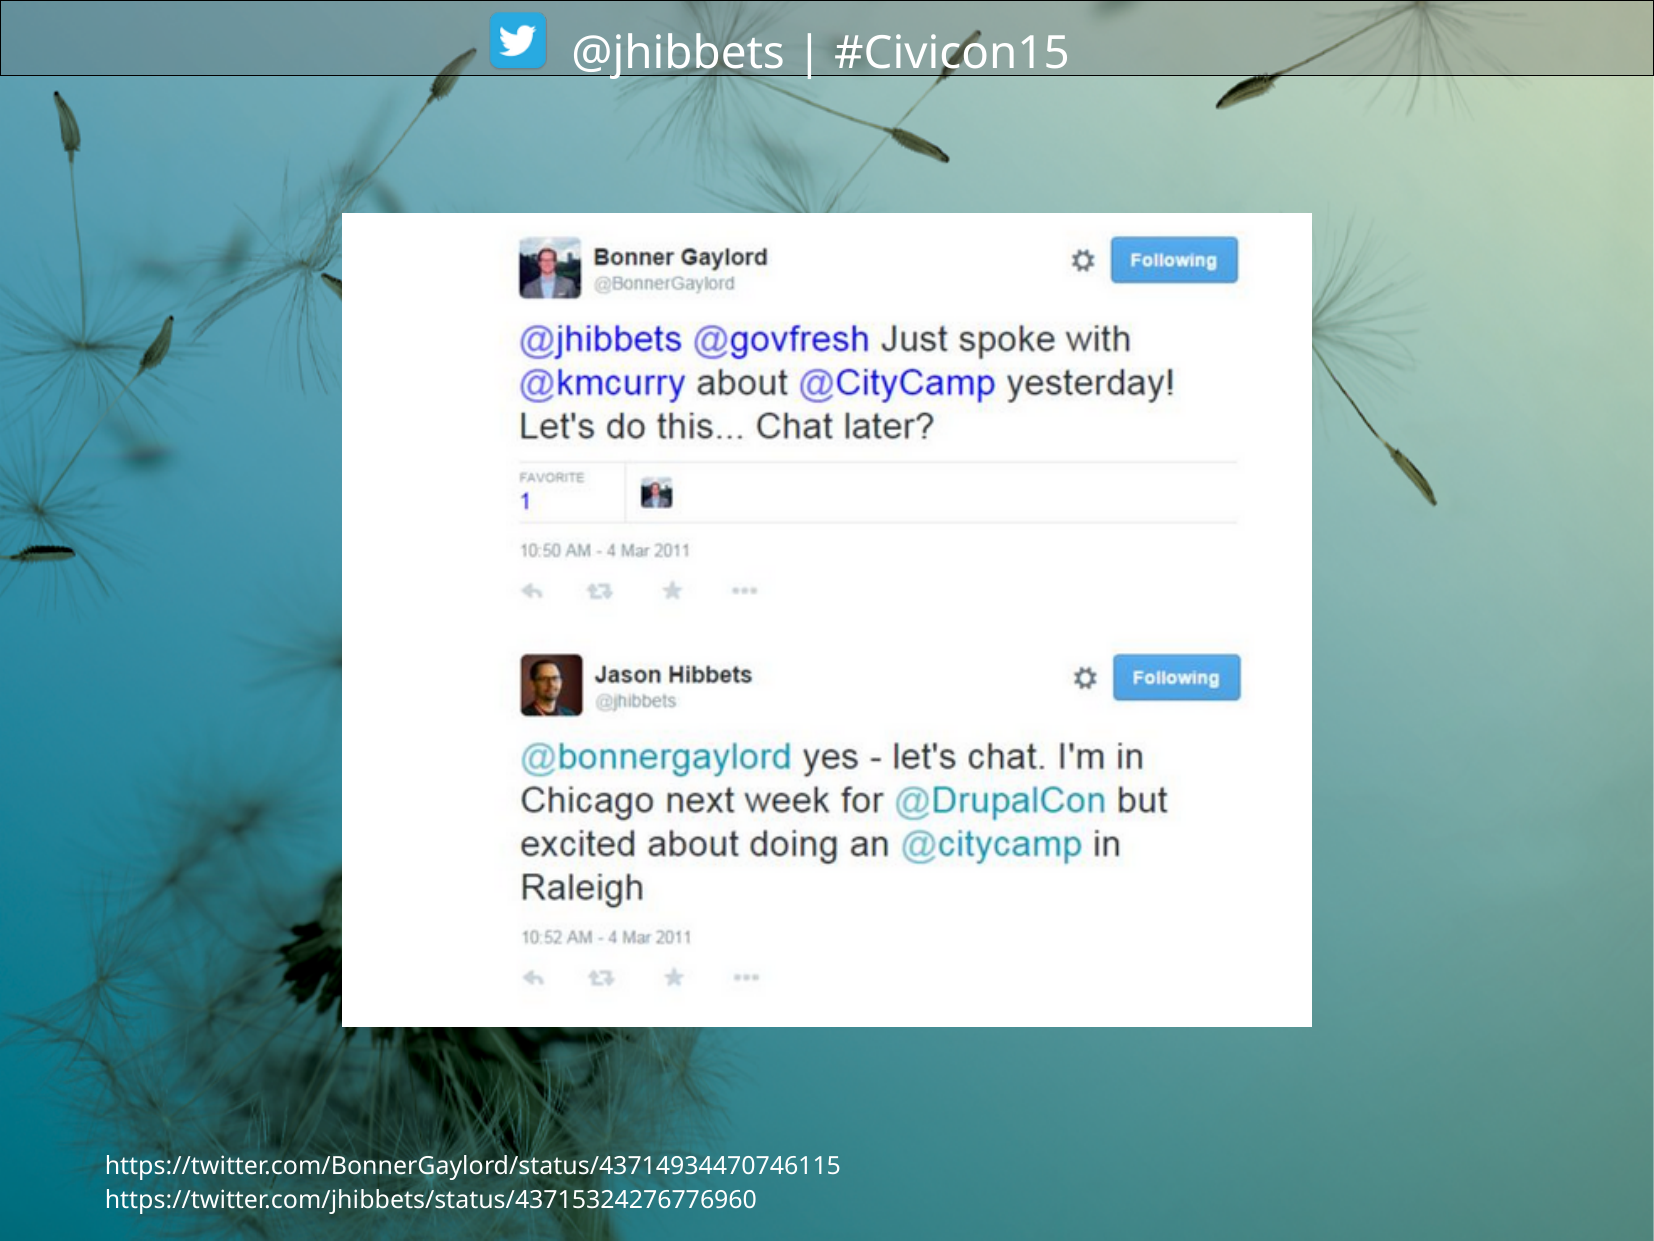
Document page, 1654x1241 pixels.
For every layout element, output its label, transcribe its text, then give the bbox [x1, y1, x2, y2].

text_box https://twitter.com/BonnerGaylord/status/43714934470746115 https://twitter.com/jhibbets/status/43715324276776960 [90, 1140, 855, 1205]
picture [488, 11, 549, 72]
picture [0, 76, 1654, 1241]
